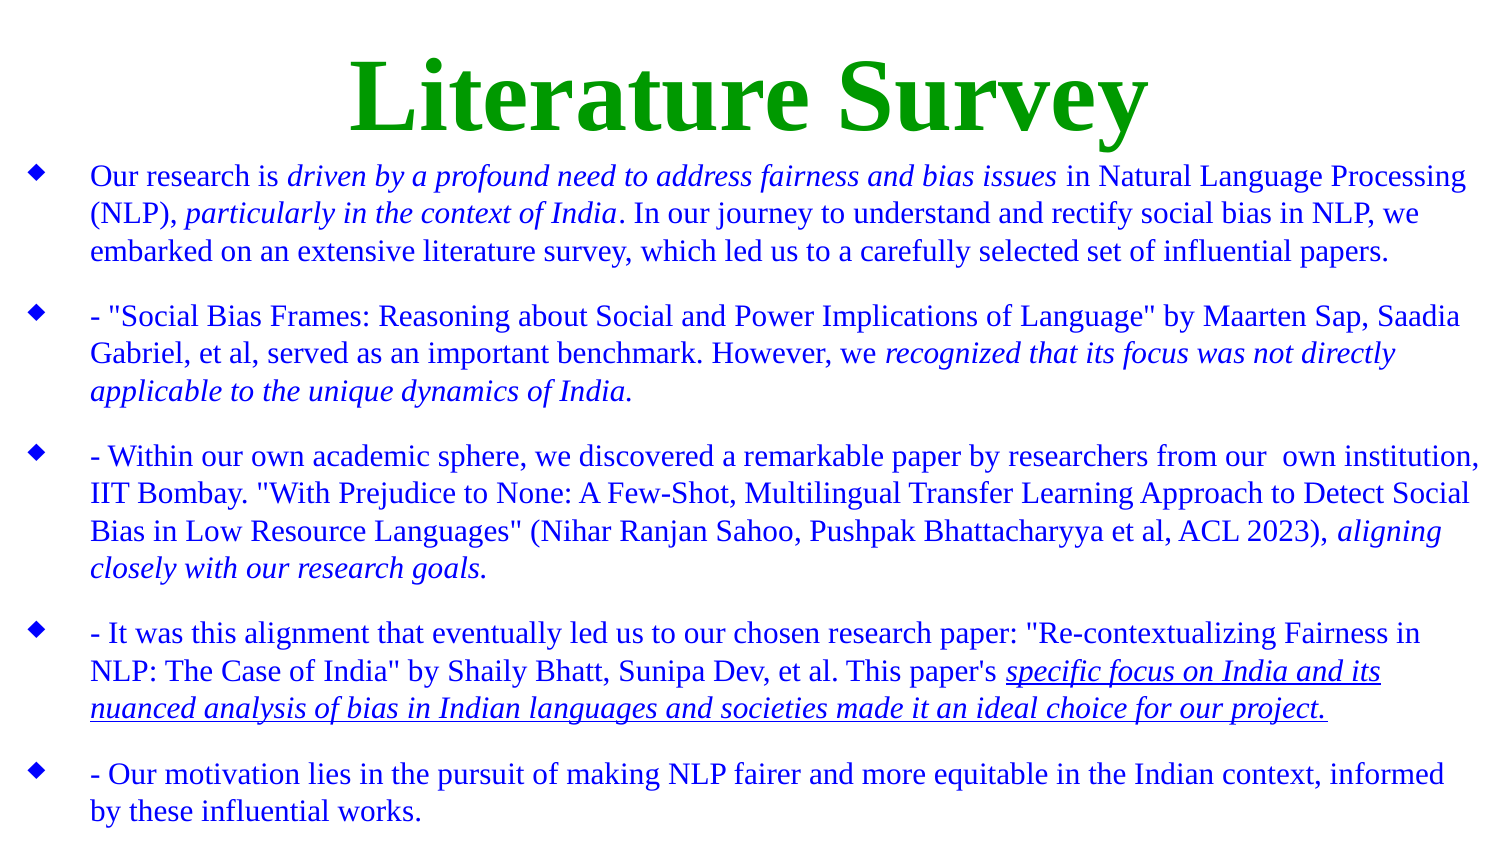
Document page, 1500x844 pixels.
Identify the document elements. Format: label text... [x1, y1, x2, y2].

list Our research is driven by a profound need to address fairness and bias issues in Natural Language Processing (NLP), particularly in the context of India. In our journey to understand and rectify social bias in NLP, we embarked on an extensive literature survey, which led us to a carefully selected set of influential papers. - "Social Bias Frames: Reasoning about Social and Power Implications of Language" by Maarten Sap, Saadia Gabriel, et al, served as an important benchmark. However, we recognized that its focus was not directly applicable to the unique dynamics of India. - Within our own academic sphere, we discovered a remarkable paper by researchers from our own institution, IIT Bombay. "With Prejudice to None: A Few-Shot, Multilingual Transfer Learning Approach to Detect Social Bias in Low Resource Languages" (Nihar Ranjan Sahoo, Pushpak Bhattacharyya et al, ACL 2023), aligning closely with our research goals. - It was this alignment that eventually led us to our chosen research paper: "Re-contextualizing Fairness in NLP: The Case of India" by Shaily Bhatt, Sunipa Dev, et al. This paper's specific focus on India and its nuanced analysis of bias in Indian languages and societies made it an ideal choice for our project. - Our motivation lies in the pursuit of making NLP fairer and more equitable in the Indian context, informed by these influential works. [0, 147, 1500, 844]
title Literature Survey [0, 0, 1500, 147]
